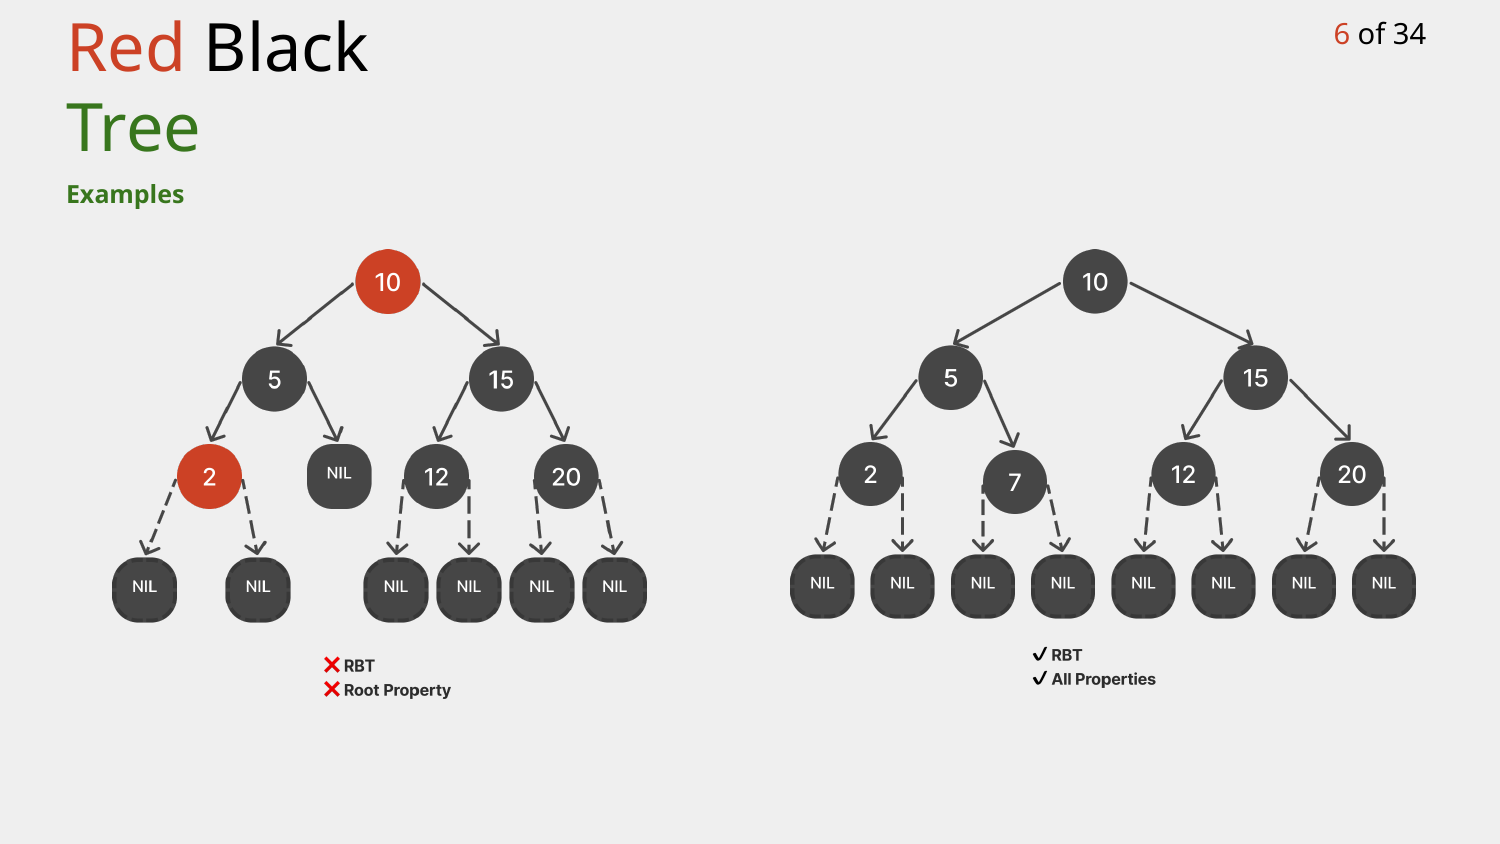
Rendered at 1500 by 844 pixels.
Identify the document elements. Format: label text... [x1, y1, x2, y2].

picture [790, 249, 1416, 688]
picture [112, 249, 647, 699]
text_box Examples [51, 163, 732, 224]
title Red Black Tree [51, 93, 437, 163]
text_box 6 of 34 [1318, 0, 1500, 65]
